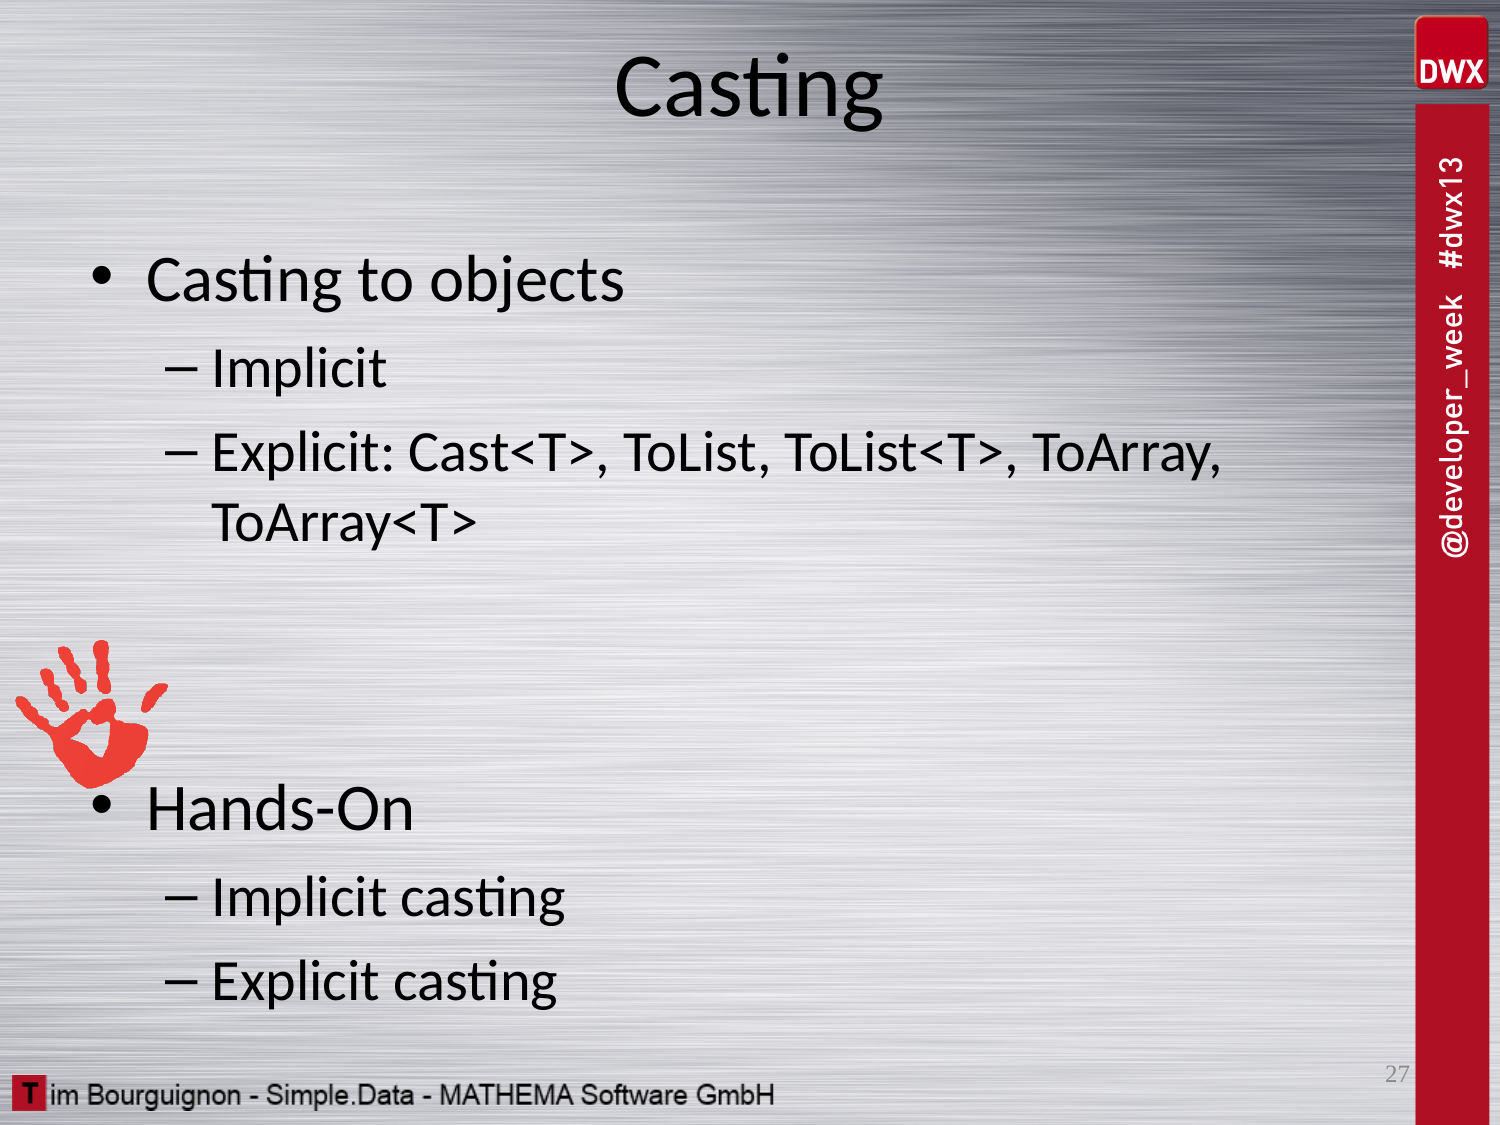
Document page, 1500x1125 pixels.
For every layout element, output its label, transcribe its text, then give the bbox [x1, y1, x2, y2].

list Casting to objects Implicit Explicit: Cast<T>, ToList, ToList<T>, ToArray, ToArray<T> Hands-On Implicit casting Explicit casting [75, 227, 1426, 1020]
title Casting [75, 0, 1426, 174]
picture [0, 0, 1500, 1125]
